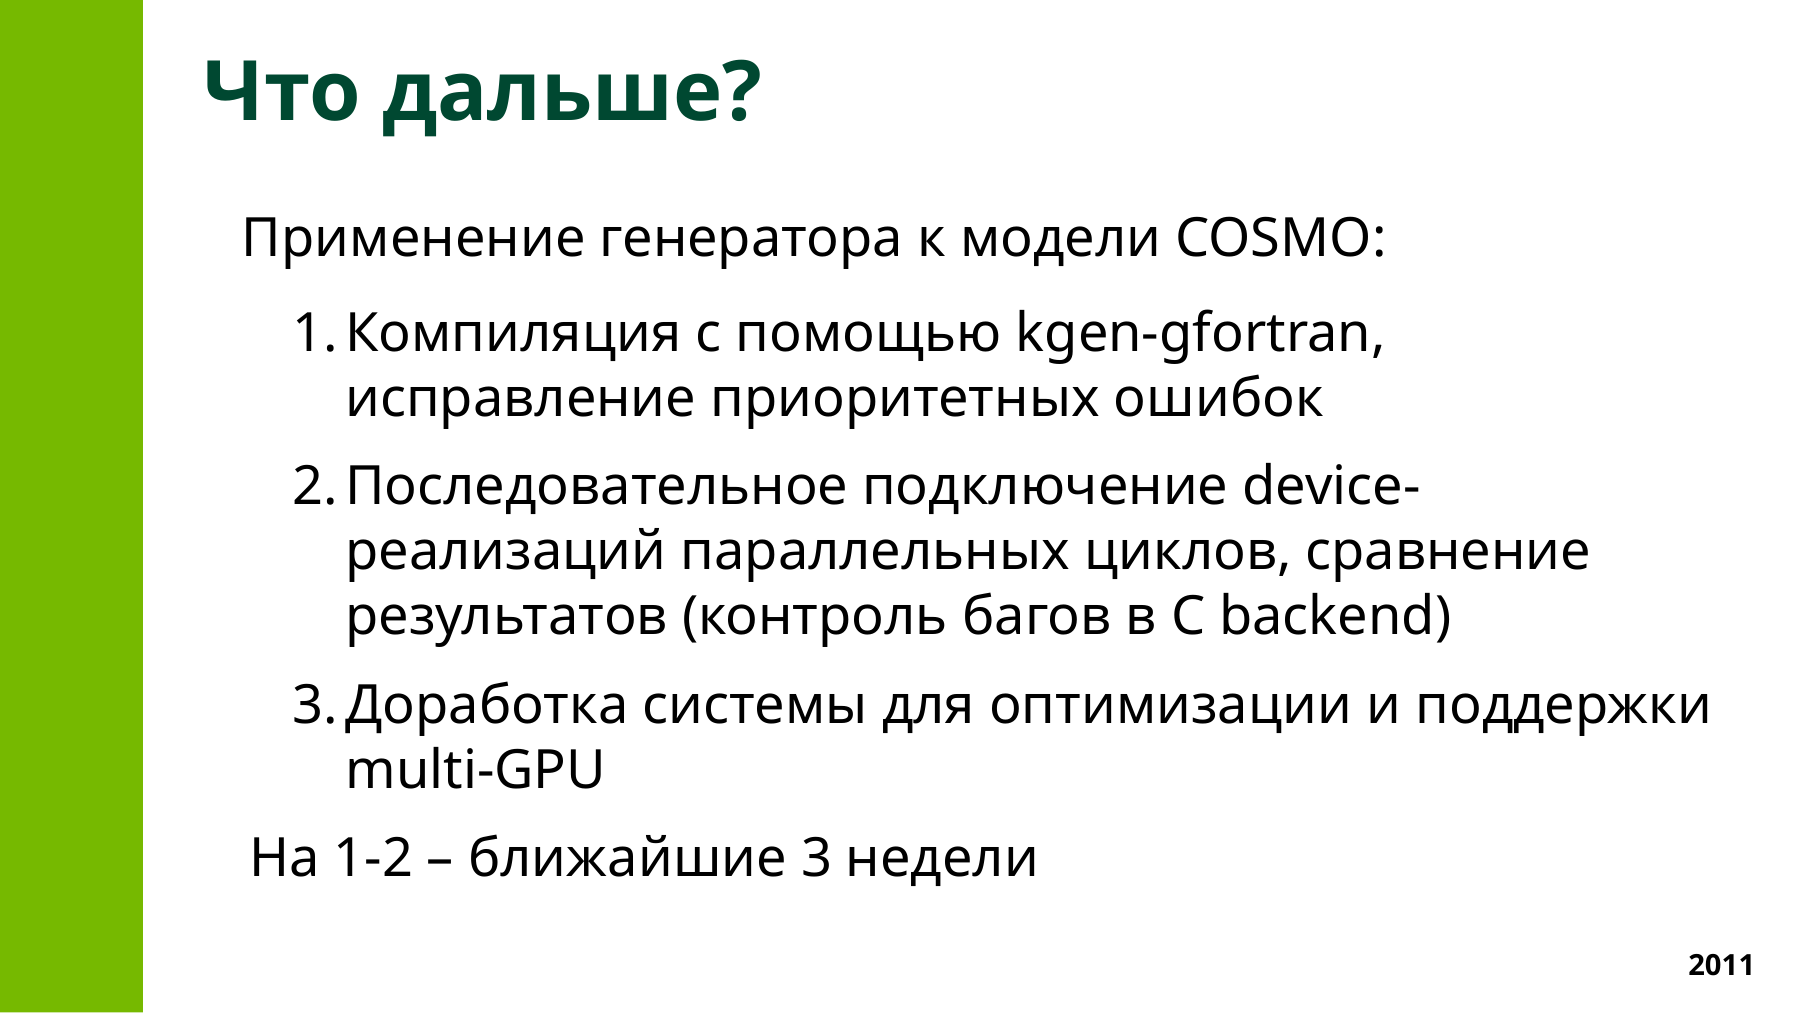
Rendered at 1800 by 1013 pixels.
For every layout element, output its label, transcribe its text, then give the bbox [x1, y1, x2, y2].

title Что дальше? [188, 40, 1733, 195]
list Применение генератора к модели COSMO: Компиляция с помощью kgen-gfortran, исправление приоритетных ошибок Последовательное подключение device-реализаций параллельных циклов, сравнение результатов (контроль багов в C backend) Доработка системы для оптимизации и поддержки multi-GPU На 1-2 – ближайшие 3 недели [188, 195, 1733, 864]
